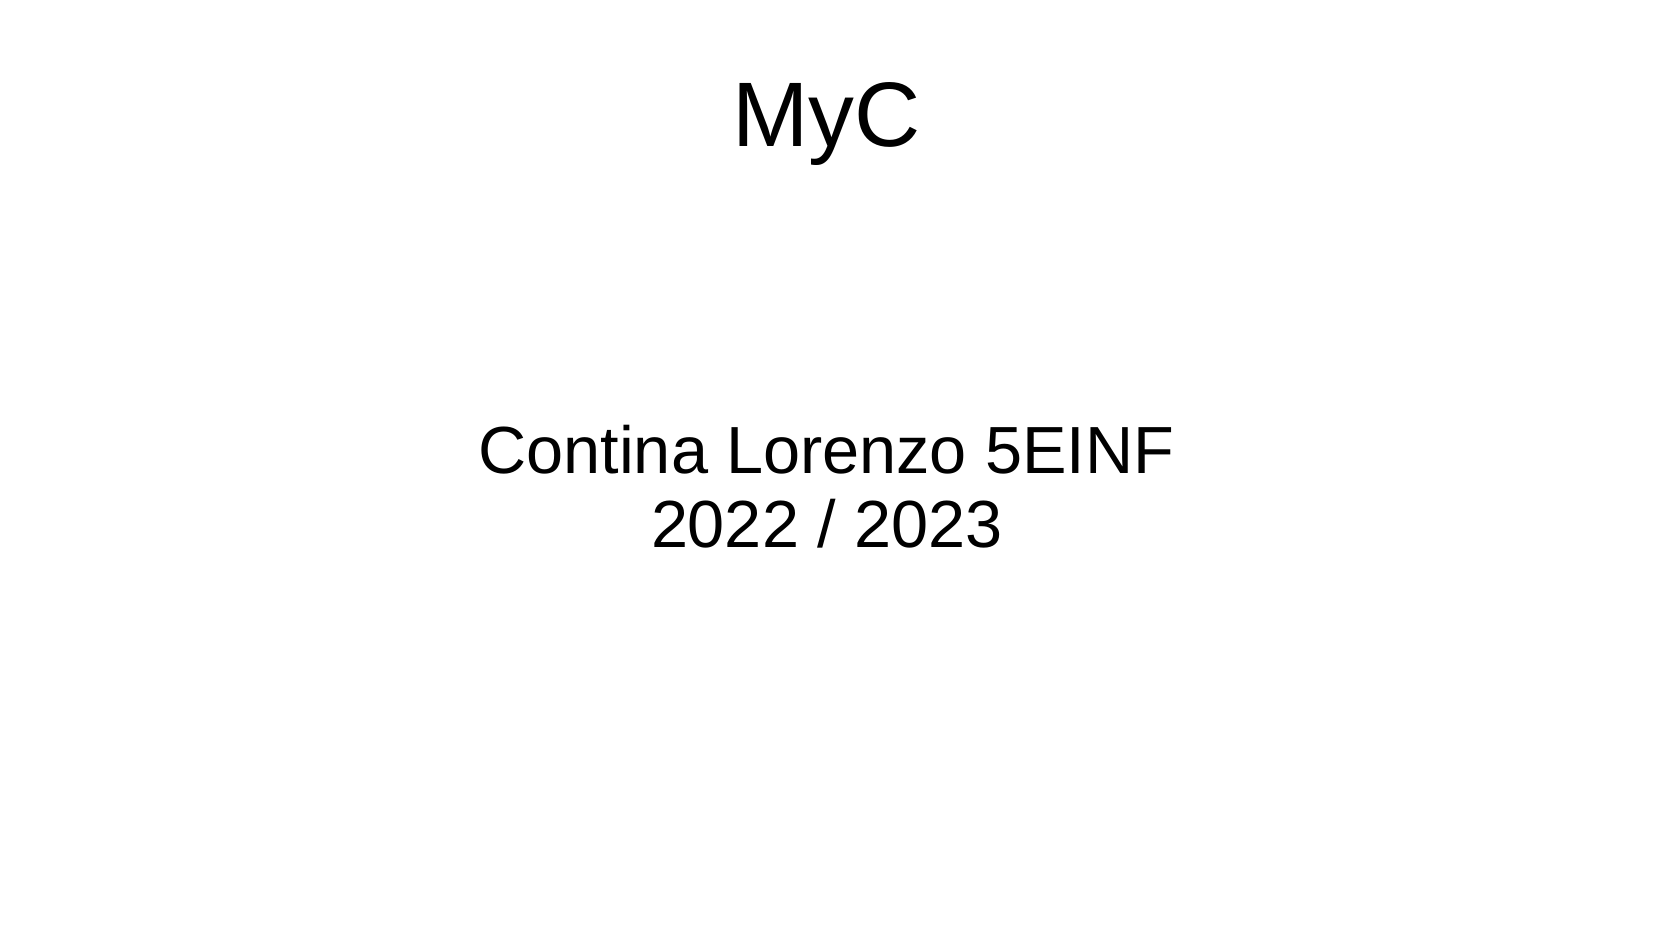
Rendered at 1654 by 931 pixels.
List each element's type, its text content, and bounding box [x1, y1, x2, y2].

subtitle Contina Lorenzo 5EINF 2022 / 2023 [82, 217, 1571, 758]
title MyC [82, 37, 1571, 193]
